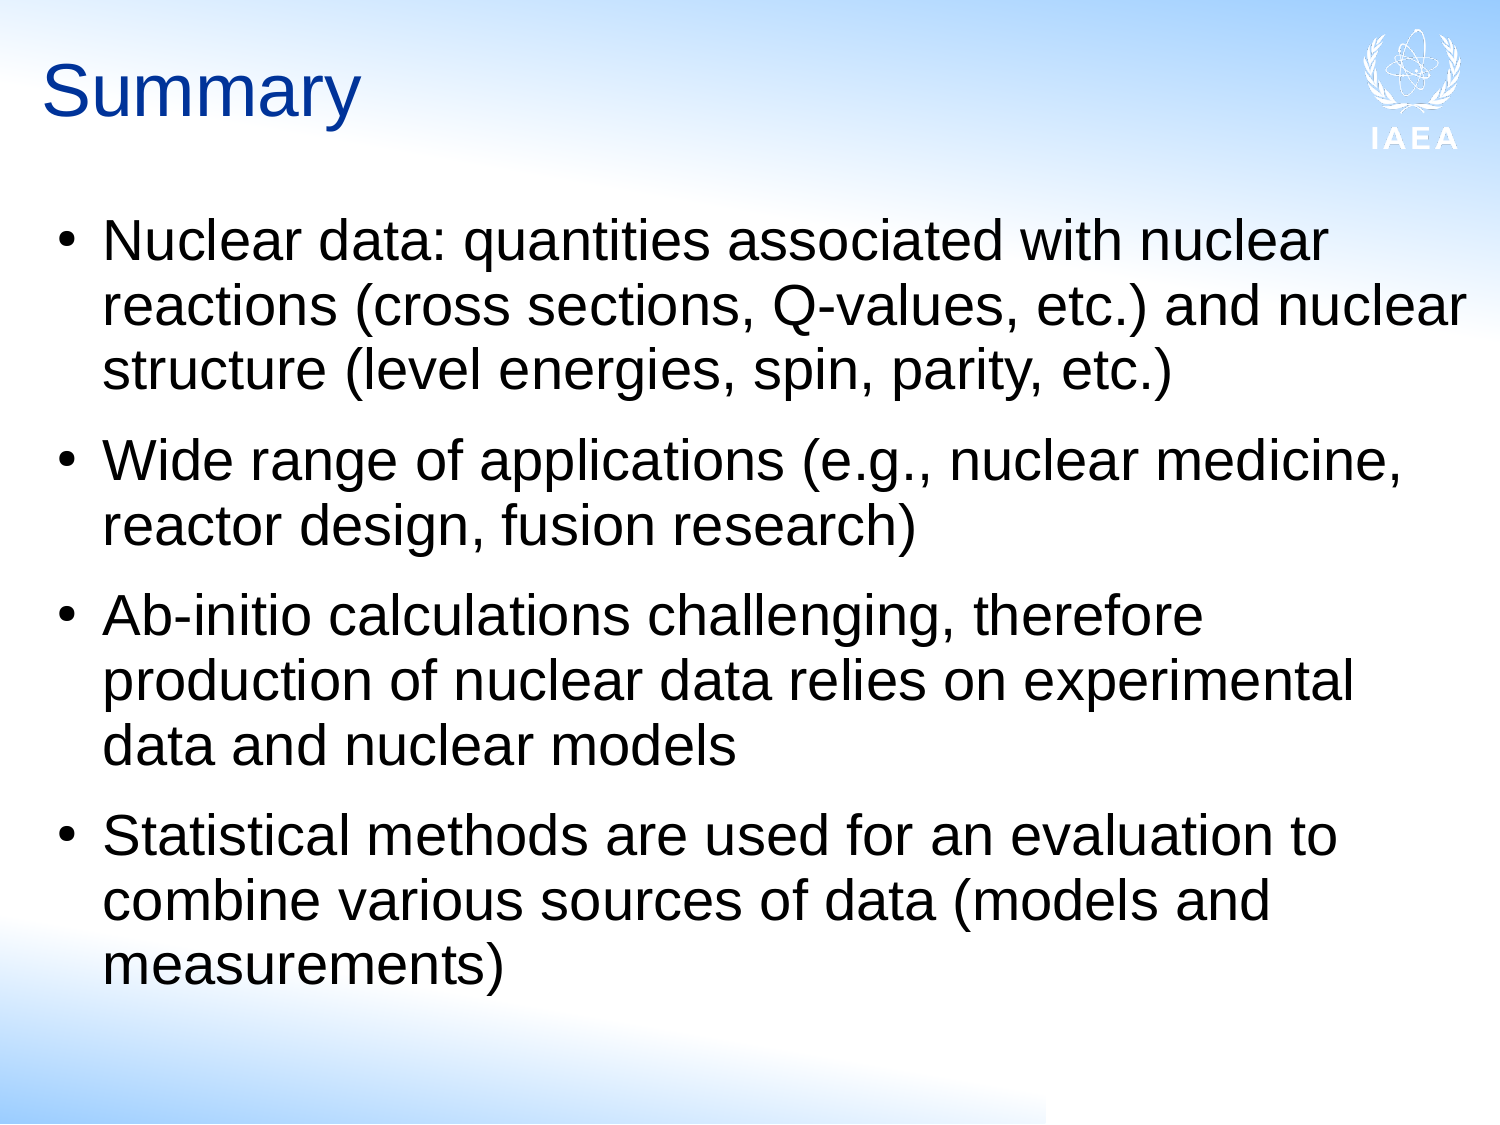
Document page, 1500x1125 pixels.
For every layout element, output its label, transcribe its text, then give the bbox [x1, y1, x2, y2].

list Nuclear data: quantities associated with nuclear reactions (cross sections, Q-values, etc.) and nuclear structure (level energies, spin, parity, etc.) Wide range of applications (e.g., nuclear medicine, reactor design, fusion research) Ab-initio calculations challenging, therefore production of nuclear data relies on experimental data and nuclear models Statistical methods are used for an evaluation to combine various sources of data (models and measurements) [41, 208, 1471, 1005]
title Summary [41, 19, 1046, 161]
picture [1363, 29, 1461, 149]
